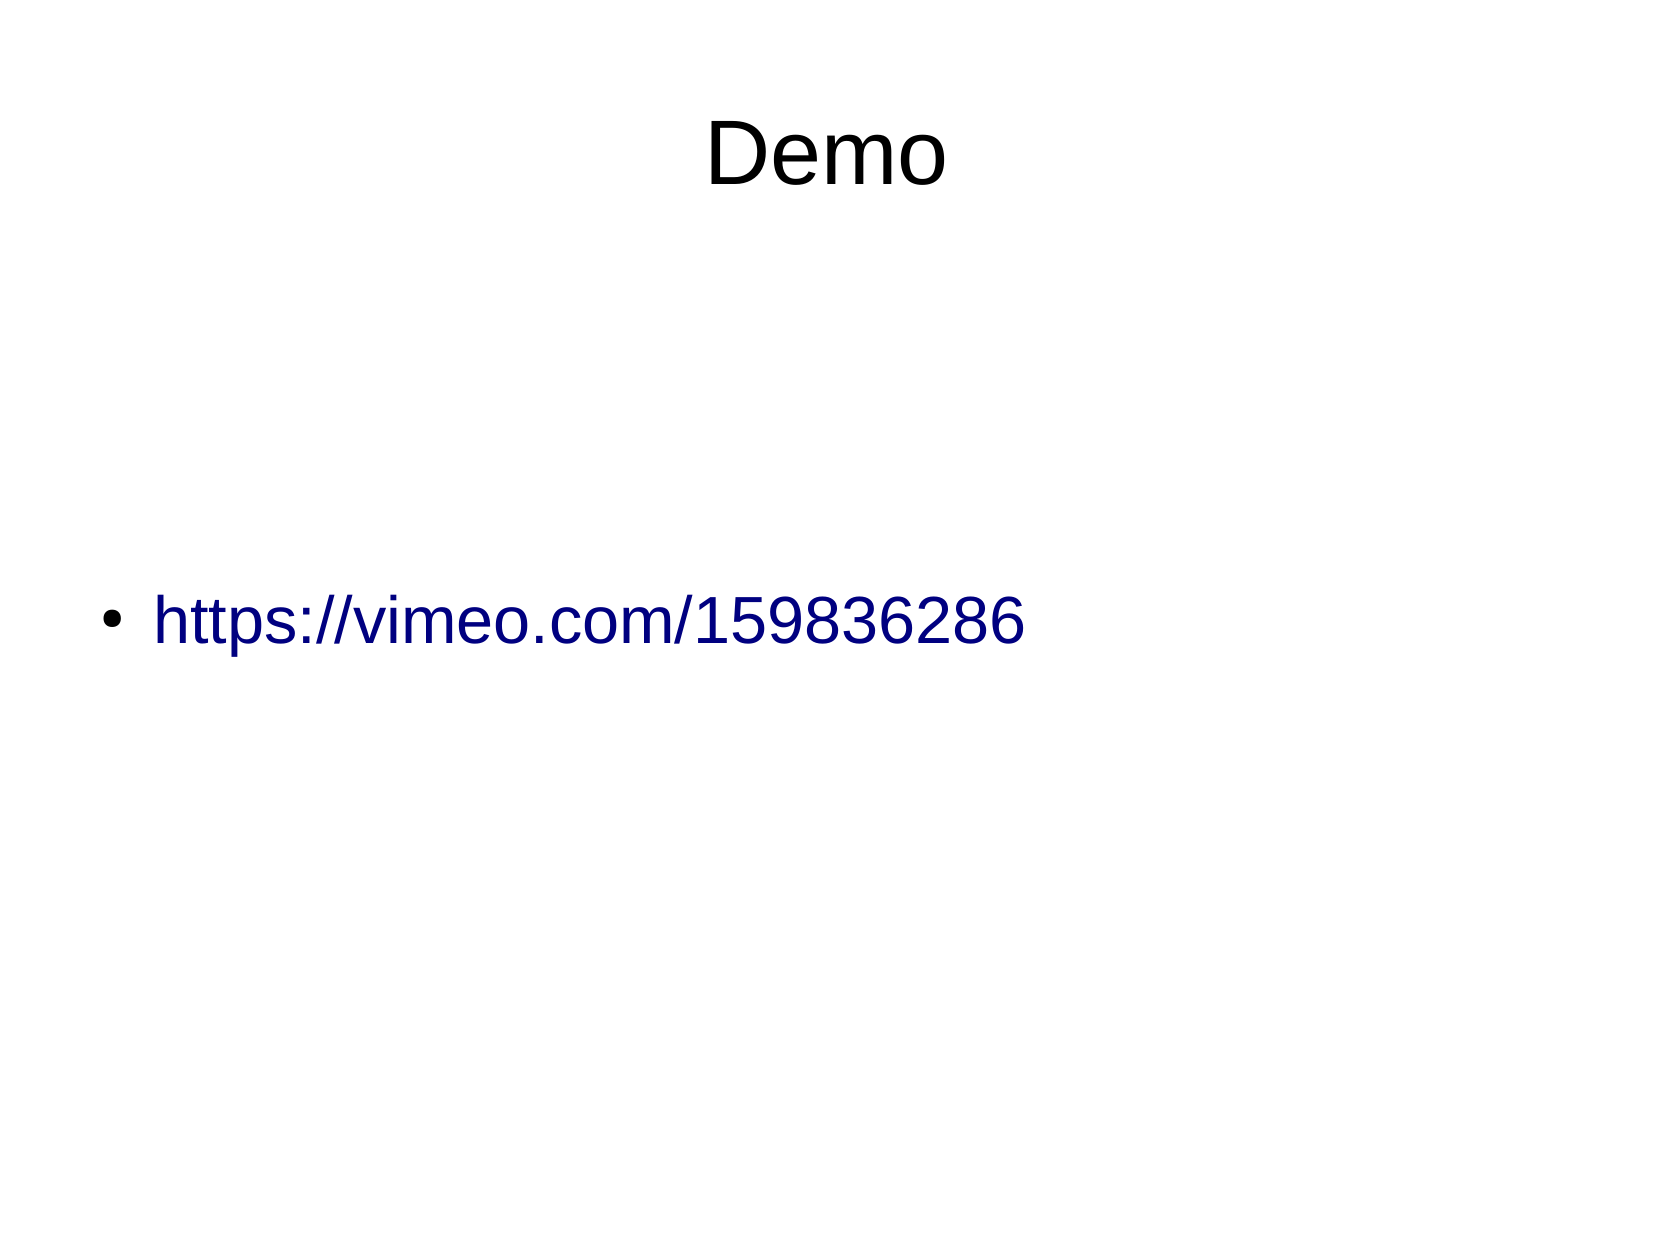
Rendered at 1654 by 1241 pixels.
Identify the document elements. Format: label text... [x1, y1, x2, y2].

title Demo [82, 49, 1571, 257]
list https://vimeo.com/159836286 [82, 260, 1571, 980]
